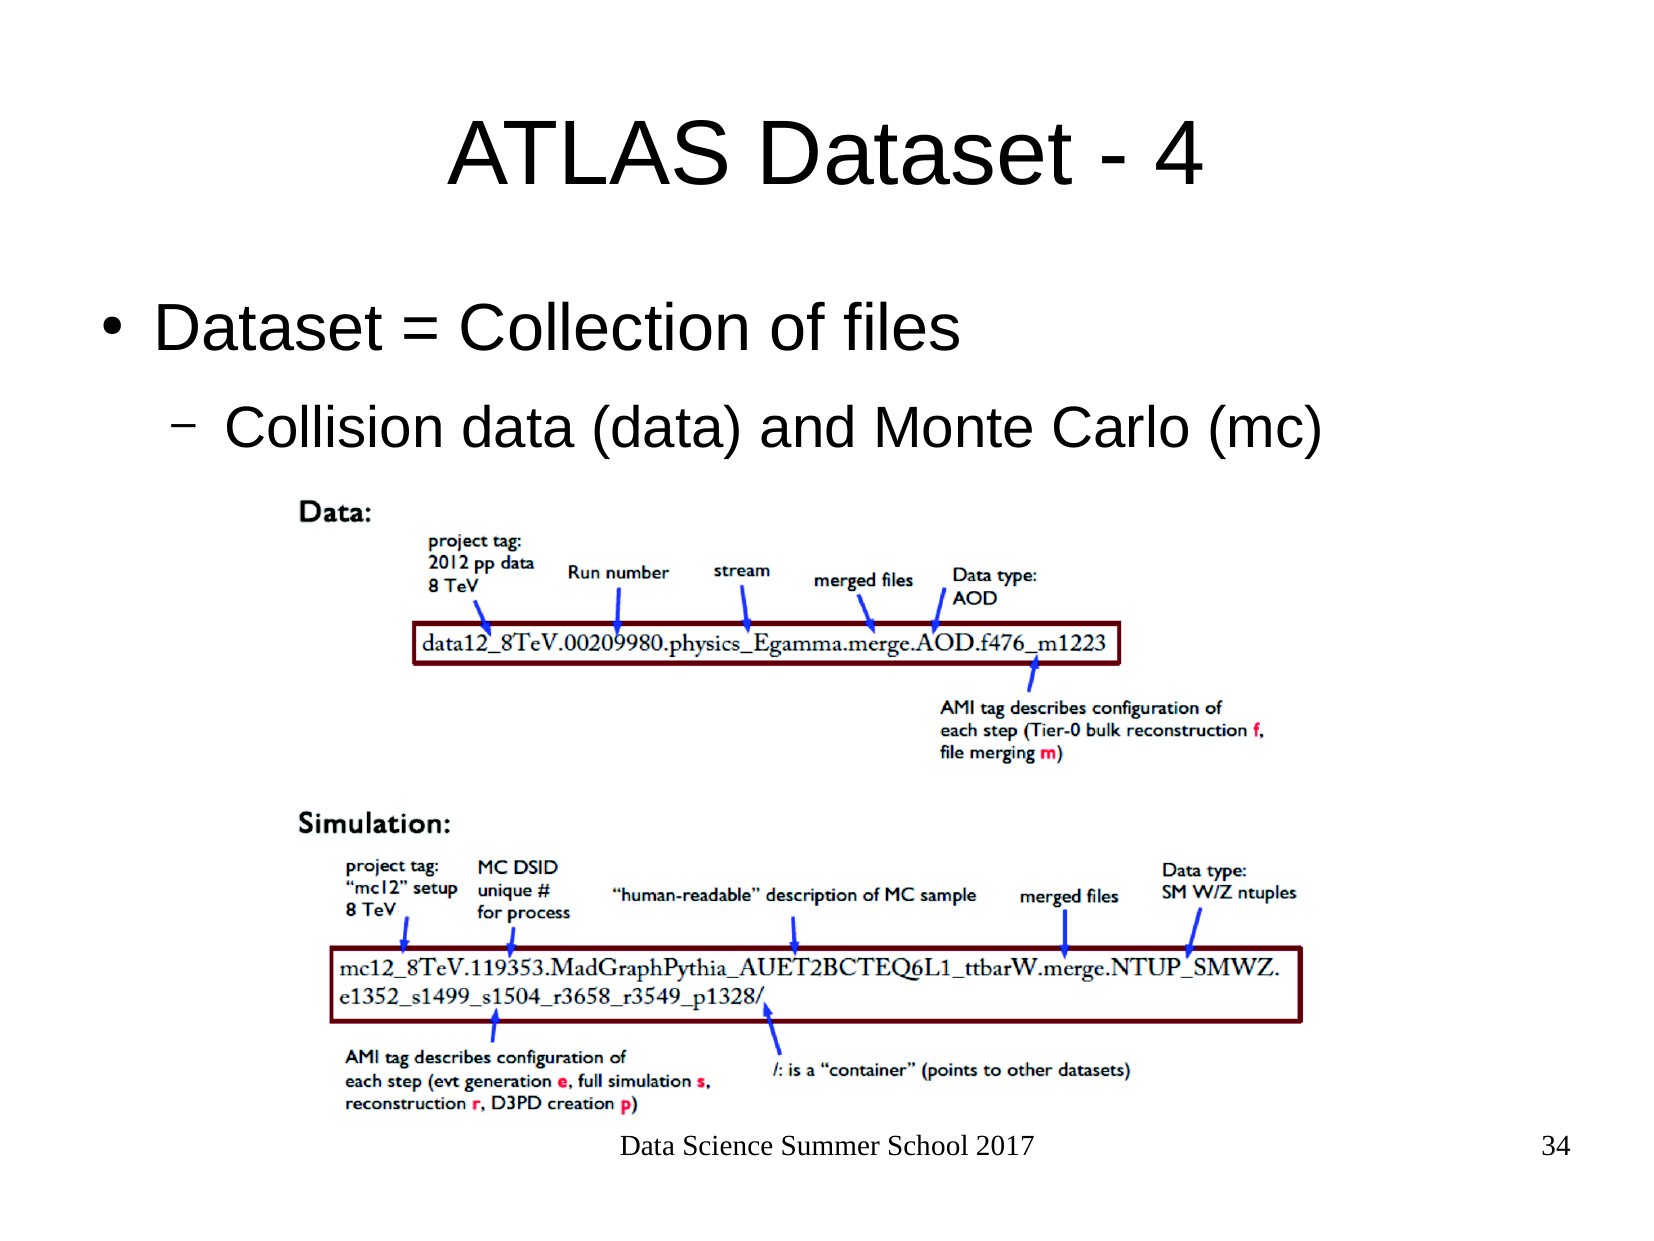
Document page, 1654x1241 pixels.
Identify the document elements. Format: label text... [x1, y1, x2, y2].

title ATLAS Dataset - 4 [82, 49, 1571, 257]
list Dataset = Collection of files Collision data (data) and Monte Carlo (mc) [82, 290, 1571, 1010]
picture [255, 489, 1351, 1120]
